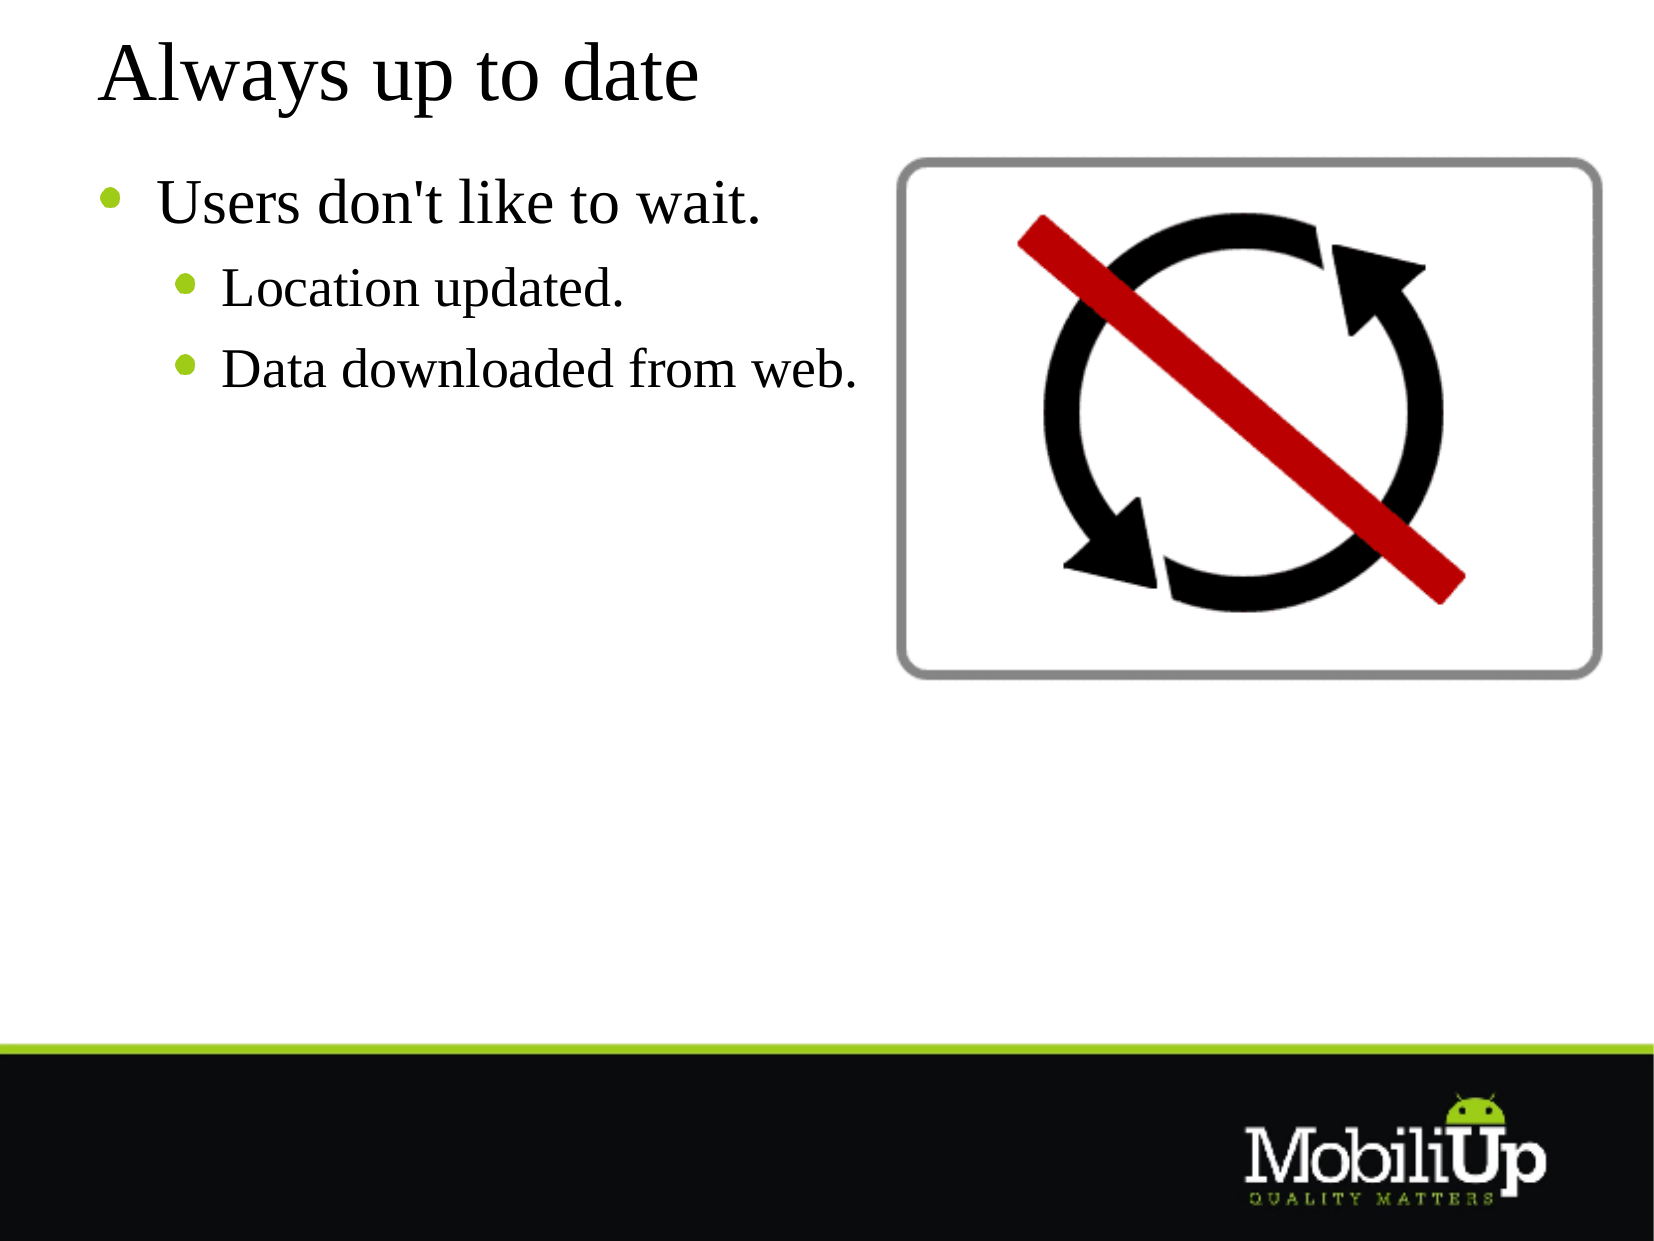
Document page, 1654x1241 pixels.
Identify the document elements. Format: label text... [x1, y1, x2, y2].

list Users don't like to wait. Location updated. Data downloaded from web. [85, 151, 1574, 871]
title Always up to date [82, 9, 1571, 125]
picture [0, 0, 1654, 1241]
